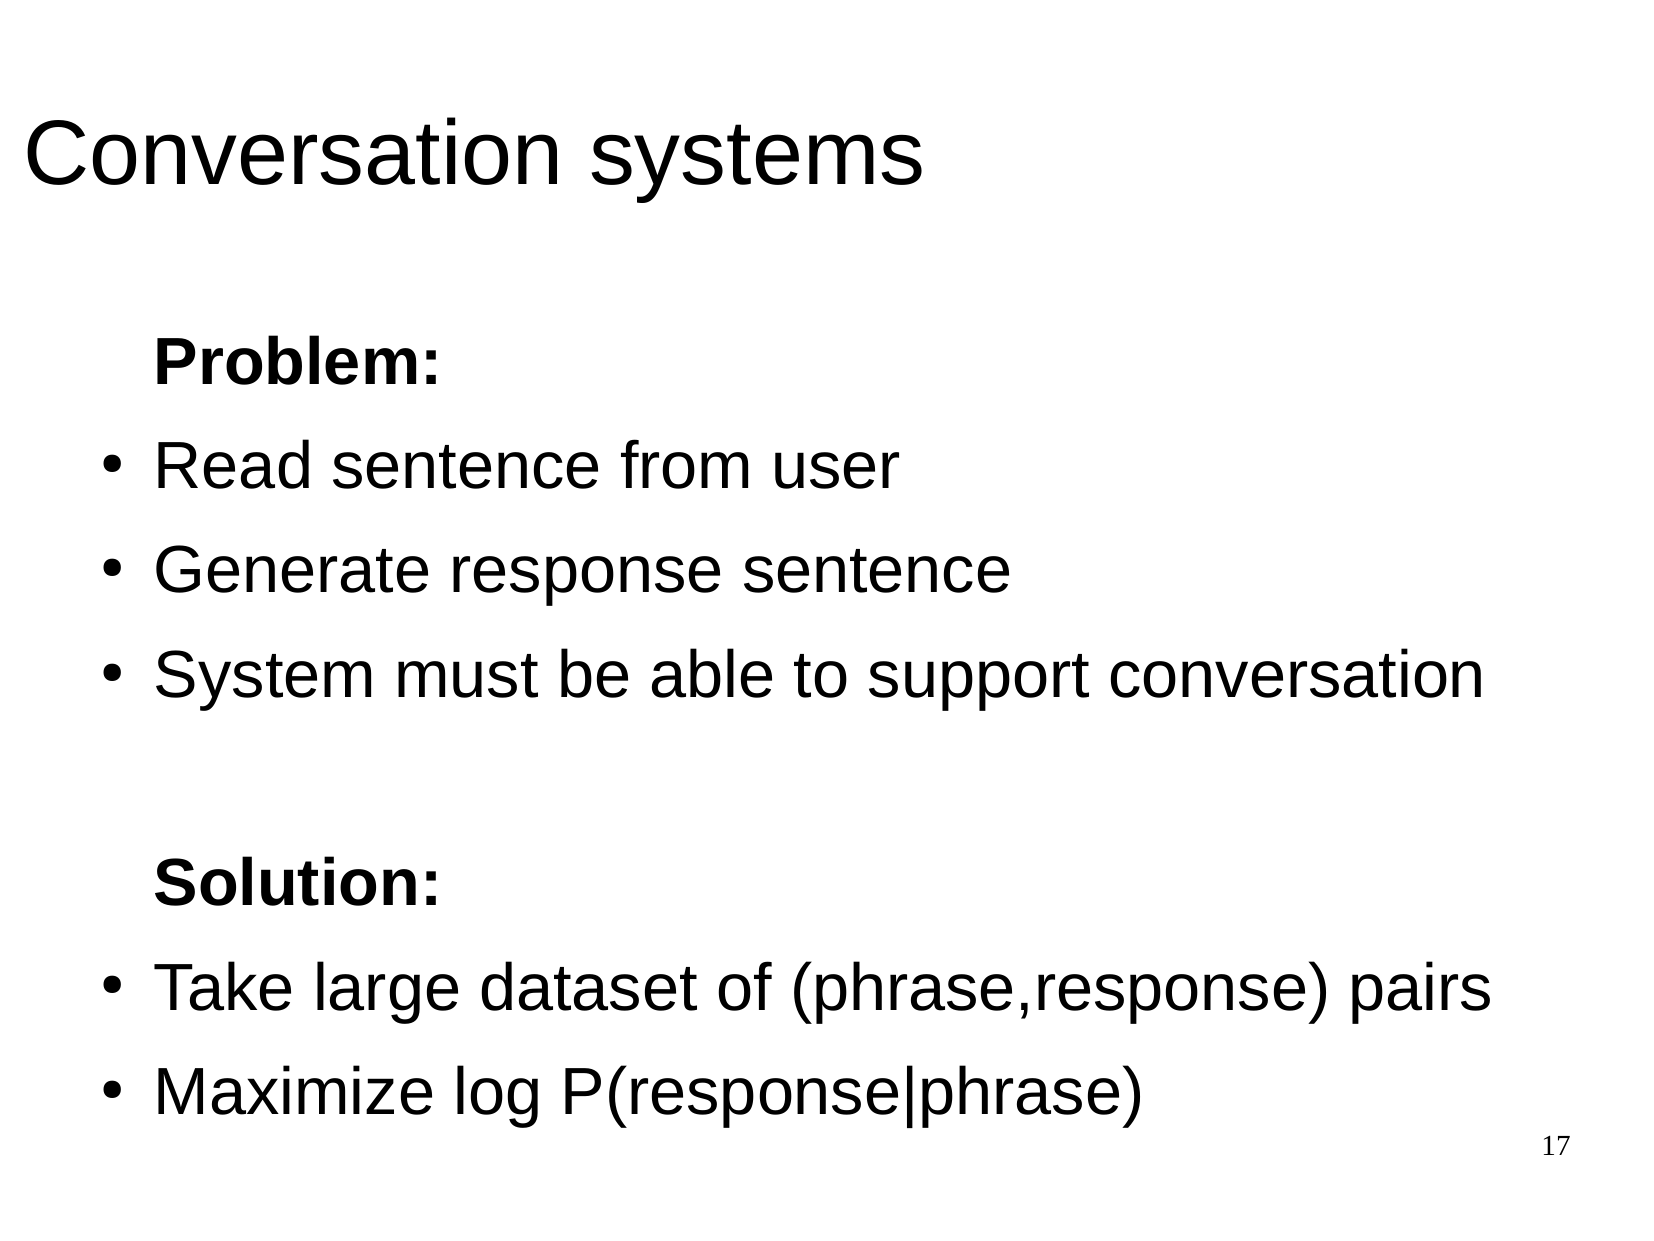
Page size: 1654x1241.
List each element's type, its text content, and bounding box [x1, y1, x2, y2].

title Conversation systems [23, 49, 1512, 257]
list Problem: Read sentence from user Generate response sentence System must be able to support conversation Solution: Take large dataset of (phrase,response) pairs Maximize log P(response|phrase) [82, 323, 1654, 1241]
